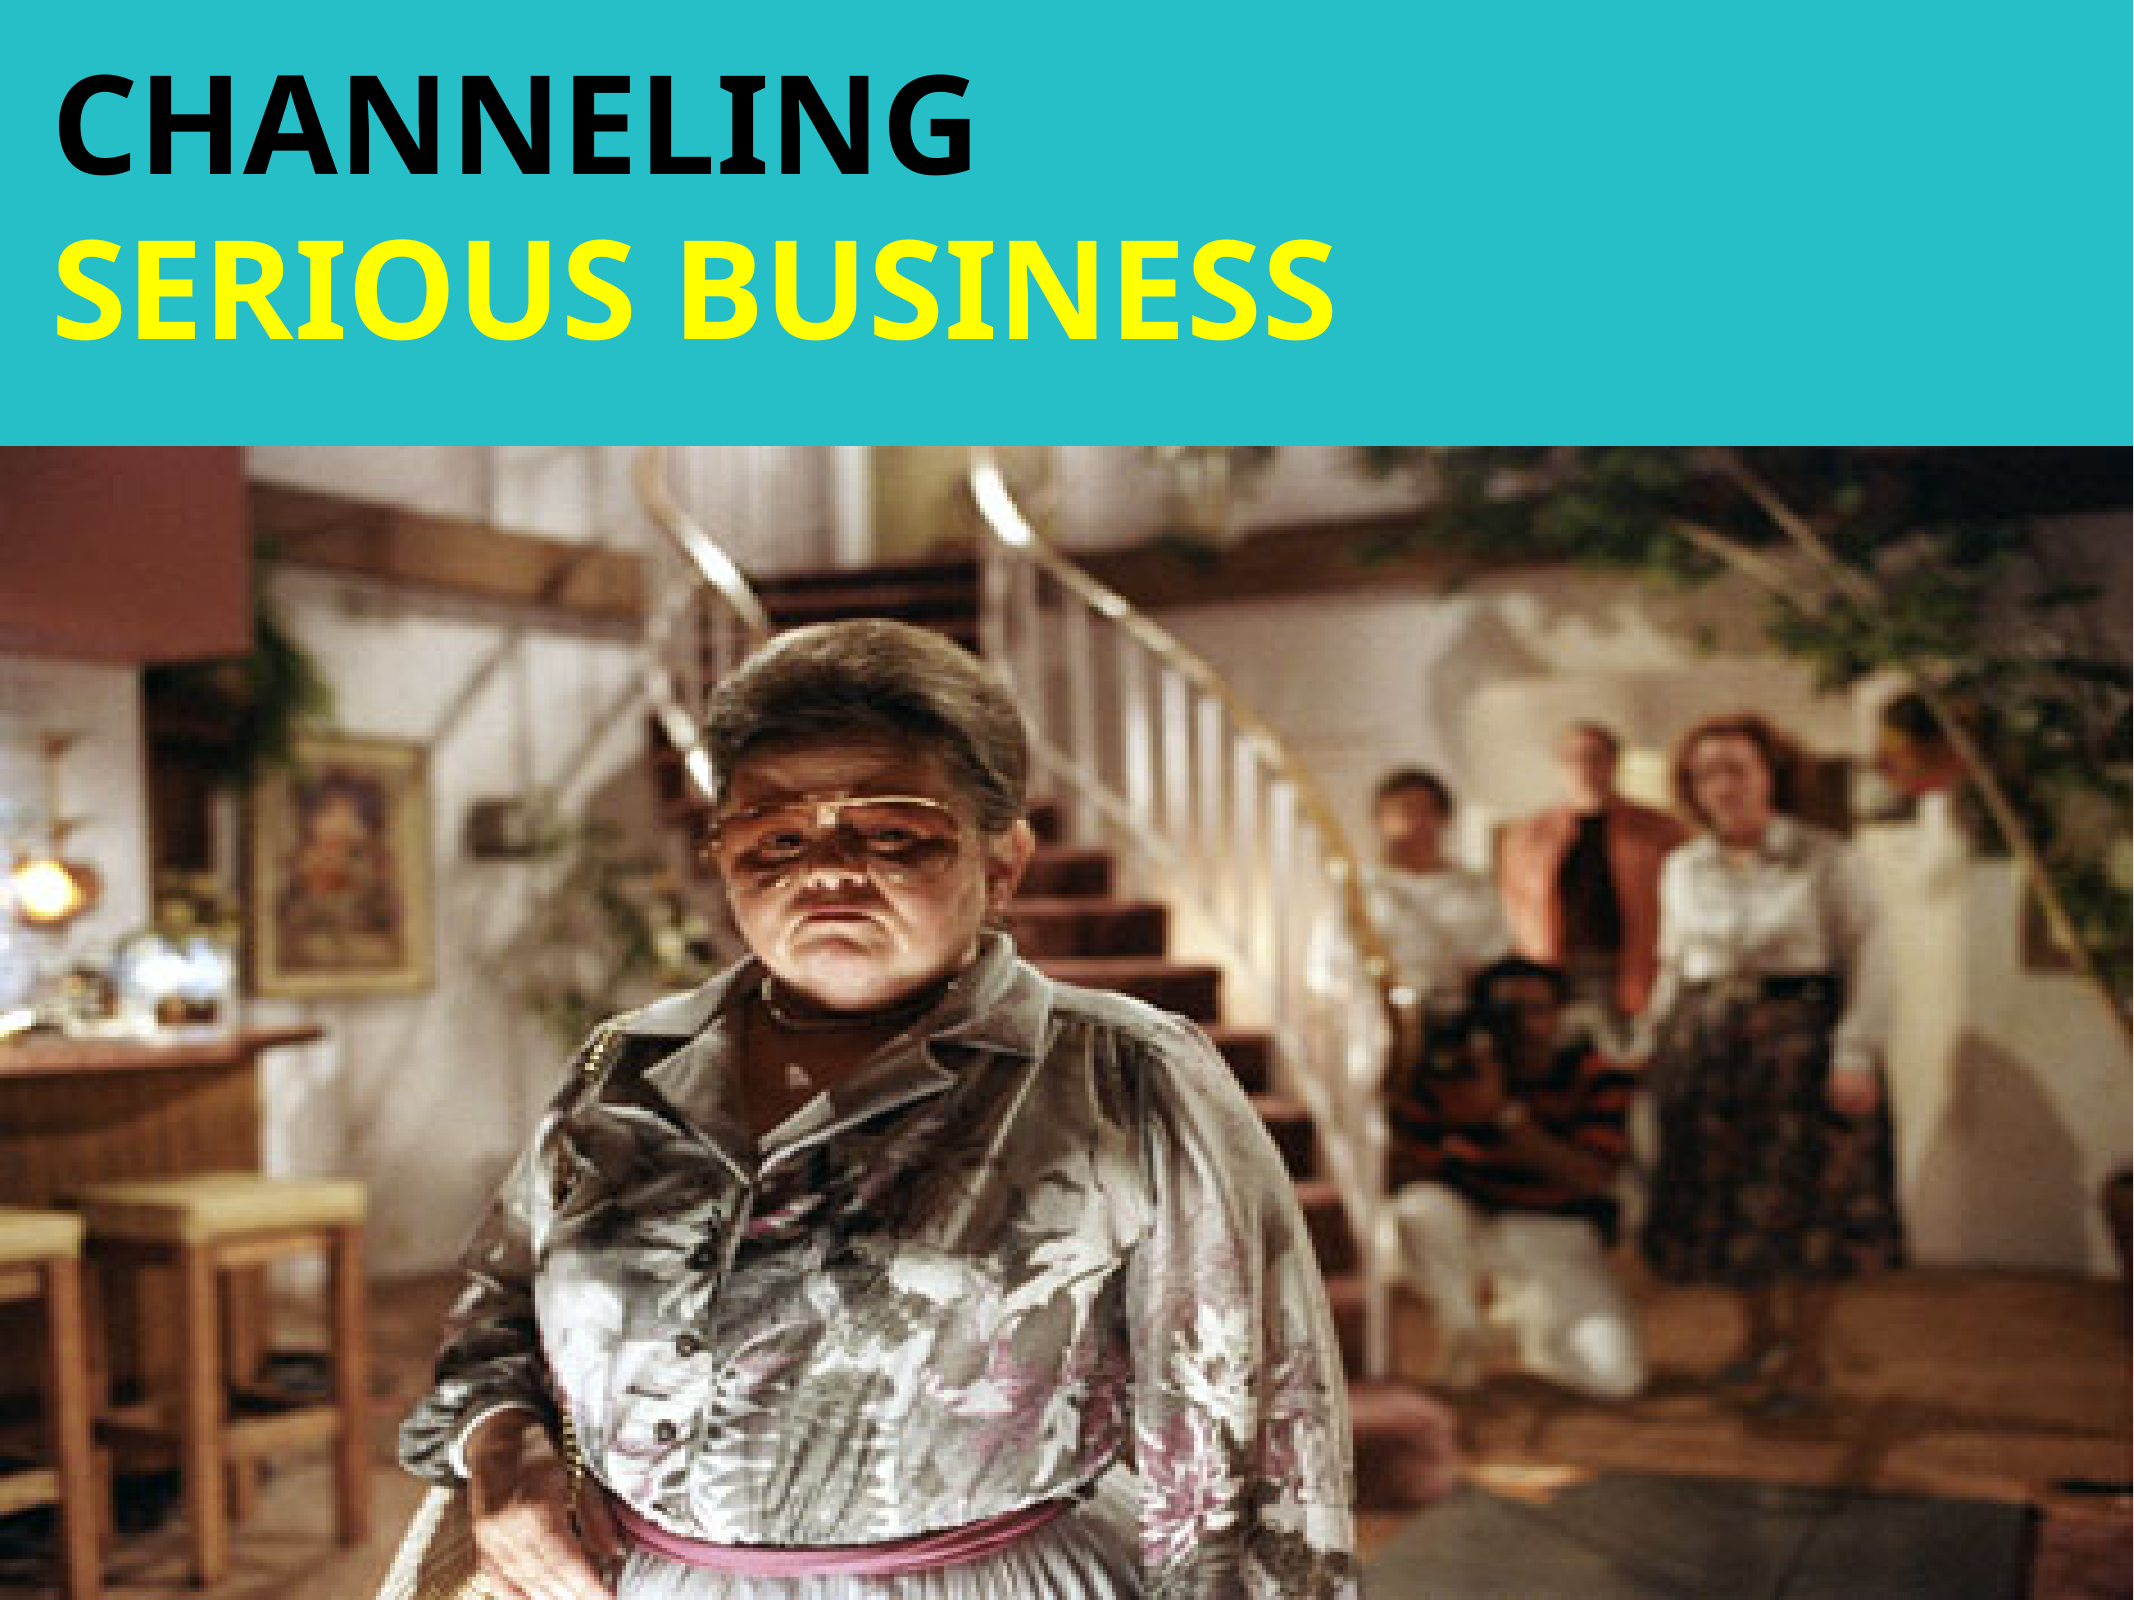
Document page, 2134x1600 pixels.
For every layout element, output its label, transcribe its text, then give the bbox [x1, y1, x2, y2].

picture [0, 446, 2134, 1600]
text_box CHANNELING SERIOUS BUSINESS [41, 37, 2134, 446]
